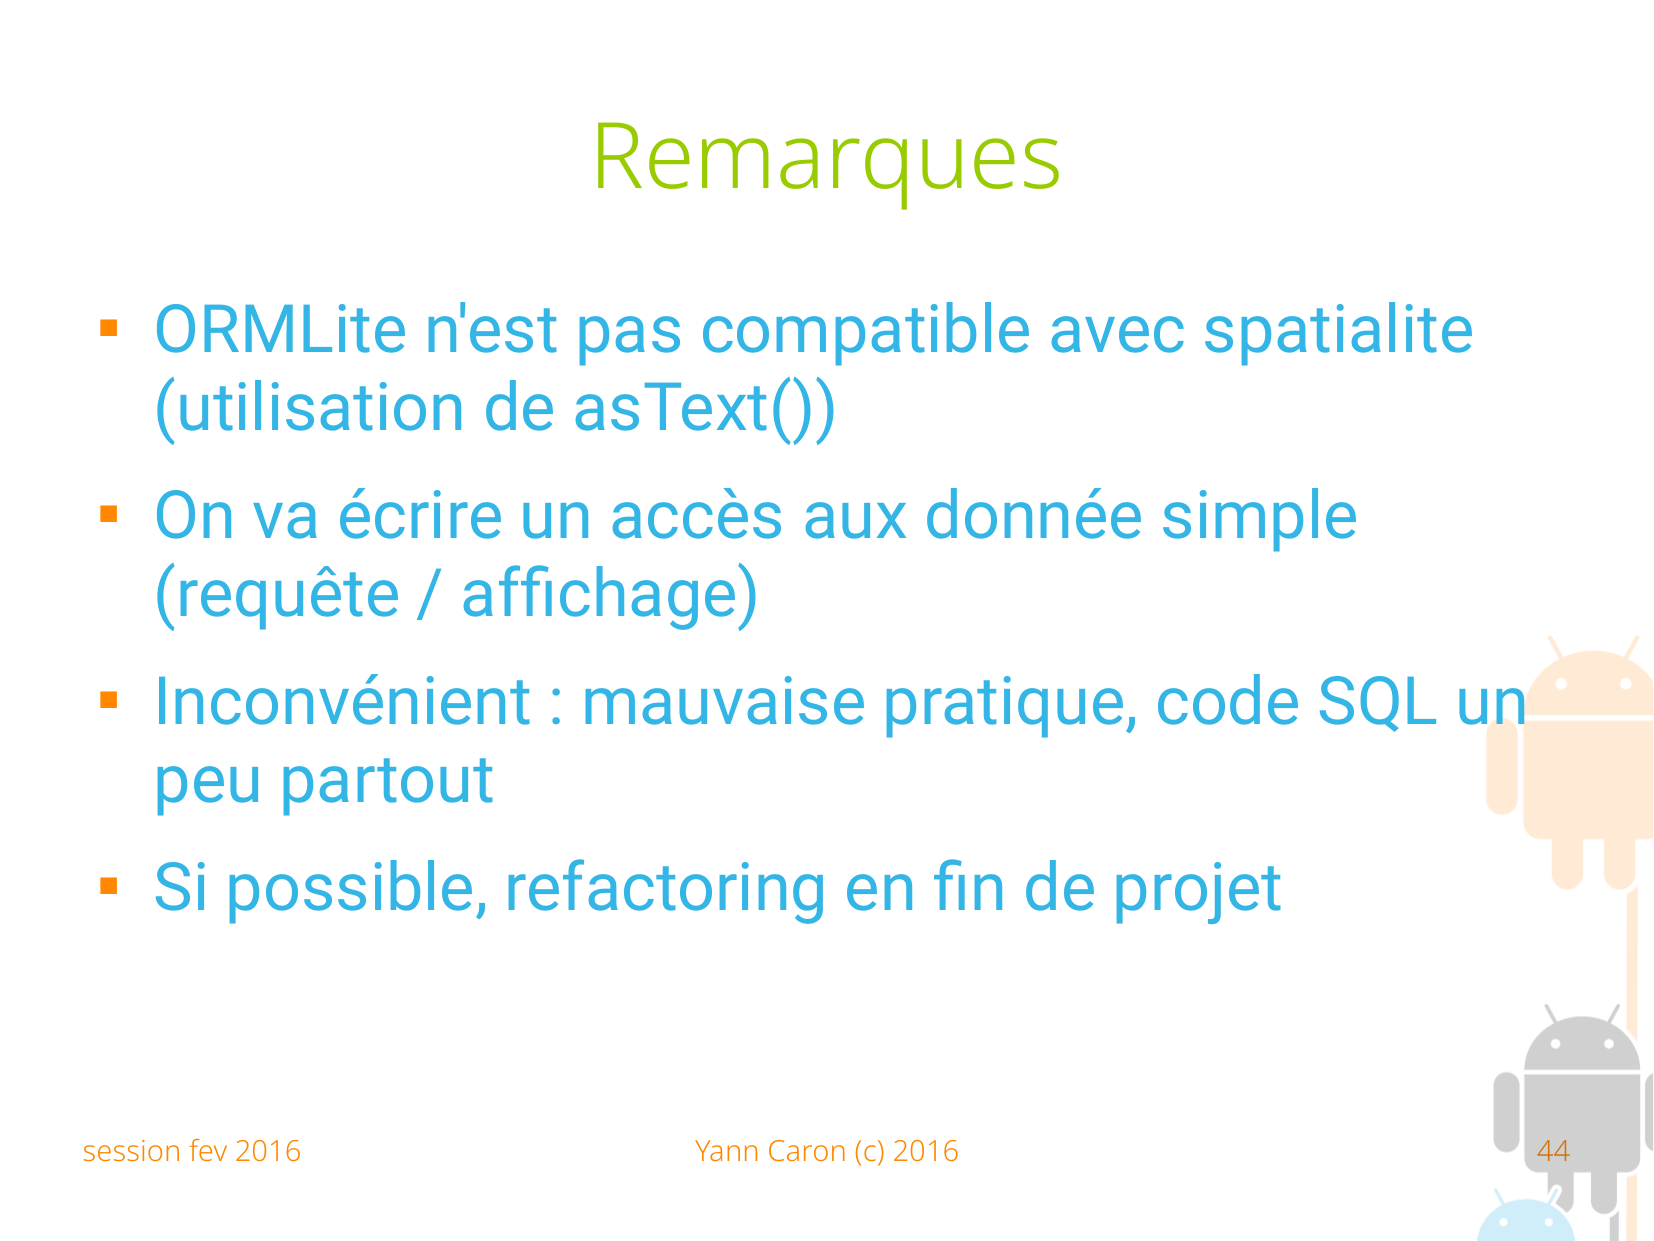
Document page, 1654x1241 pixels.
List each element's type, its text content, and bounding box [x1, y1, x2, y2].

picture [240, 423, 1654, 1241]
list ORMLite n'est pas compatible avec spatialite (utilisation de asText()) On va écrire un accès aux donnée simple (requête / affichage) Inconvénient : mauvaise pratique, code SQL un peu partout Si possible, refactoring en fin de projet [82, 290, 1571, 1010]
title Remarques [82, 49, 1571, 257]
